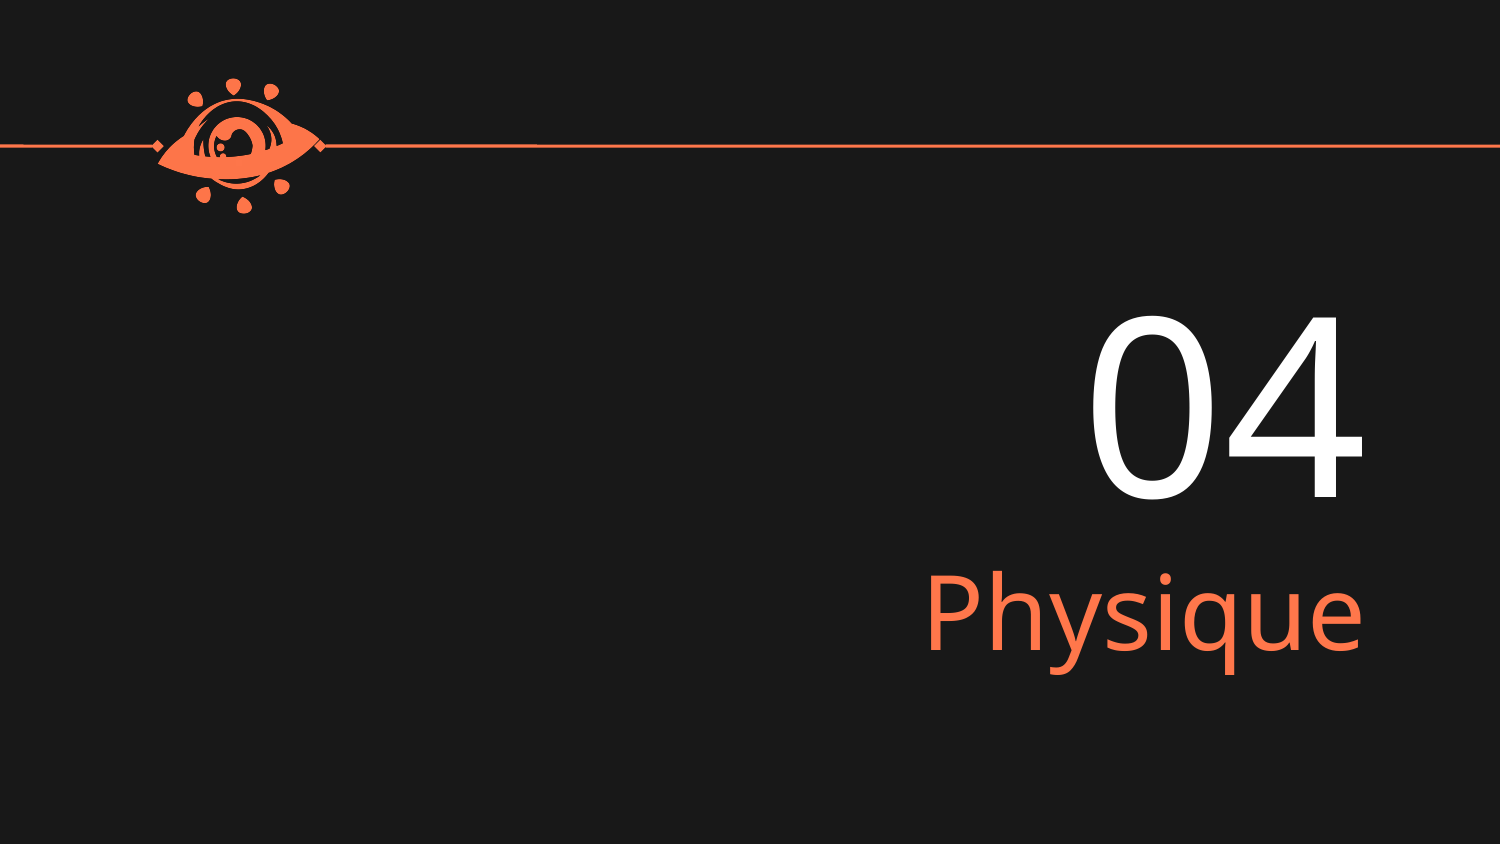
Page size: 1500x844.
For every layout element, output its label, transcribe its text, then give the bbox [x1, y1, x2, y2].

title Physique [565, 539, 1382, 678]
picture [157, 78, 320, 214]
title 04 [620, 283, 1382, 513]
